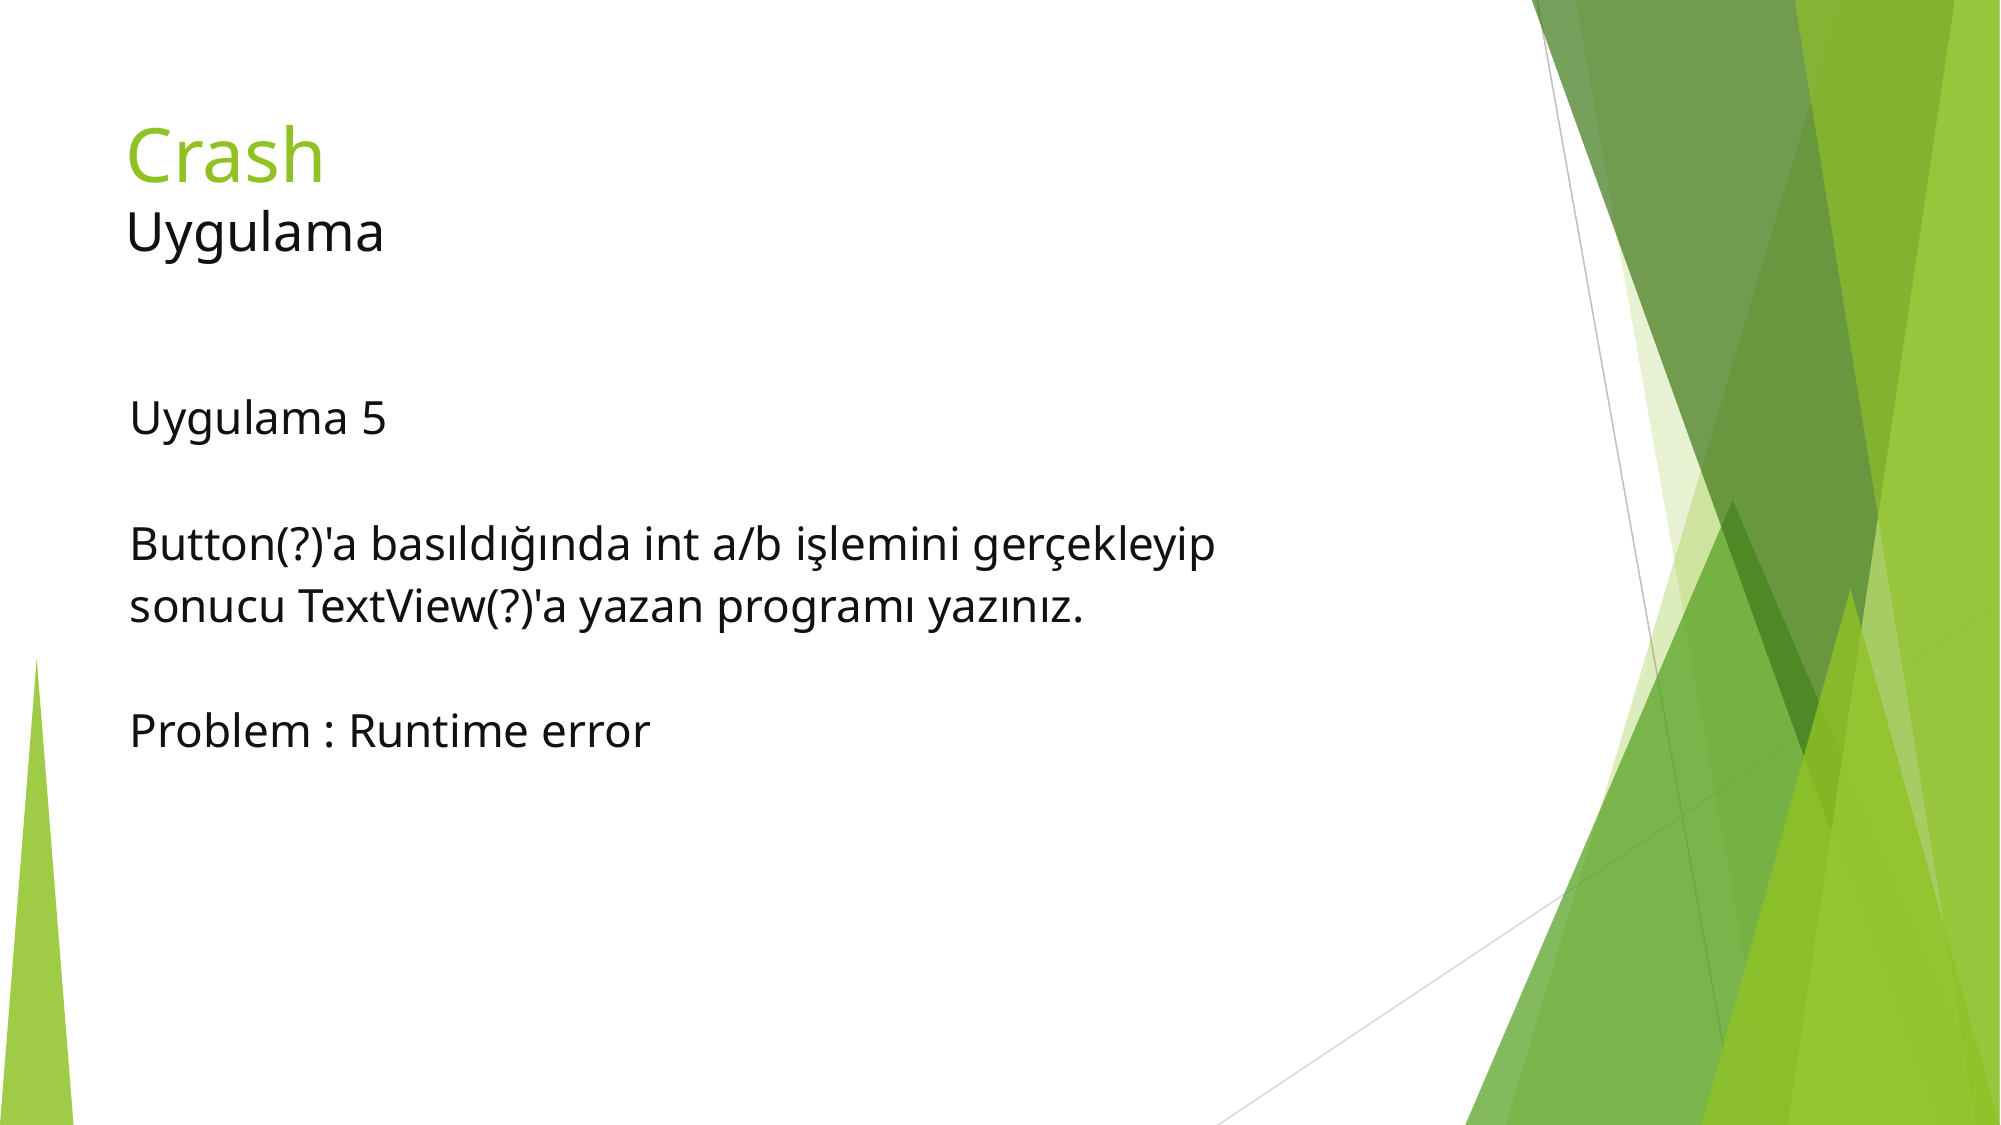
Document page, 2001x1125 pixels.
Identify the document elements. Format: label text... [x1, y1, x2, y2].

title Crash Uygulama [111, 99, 1522, 317]
text_box Uygulama 5 Button(?)'a basıldığında int a/b işlemini gerçekleyip sonucu TextView(?)'a yazan programı yazınız. Problem : Runtime error [129, 335, 1335, 875]
